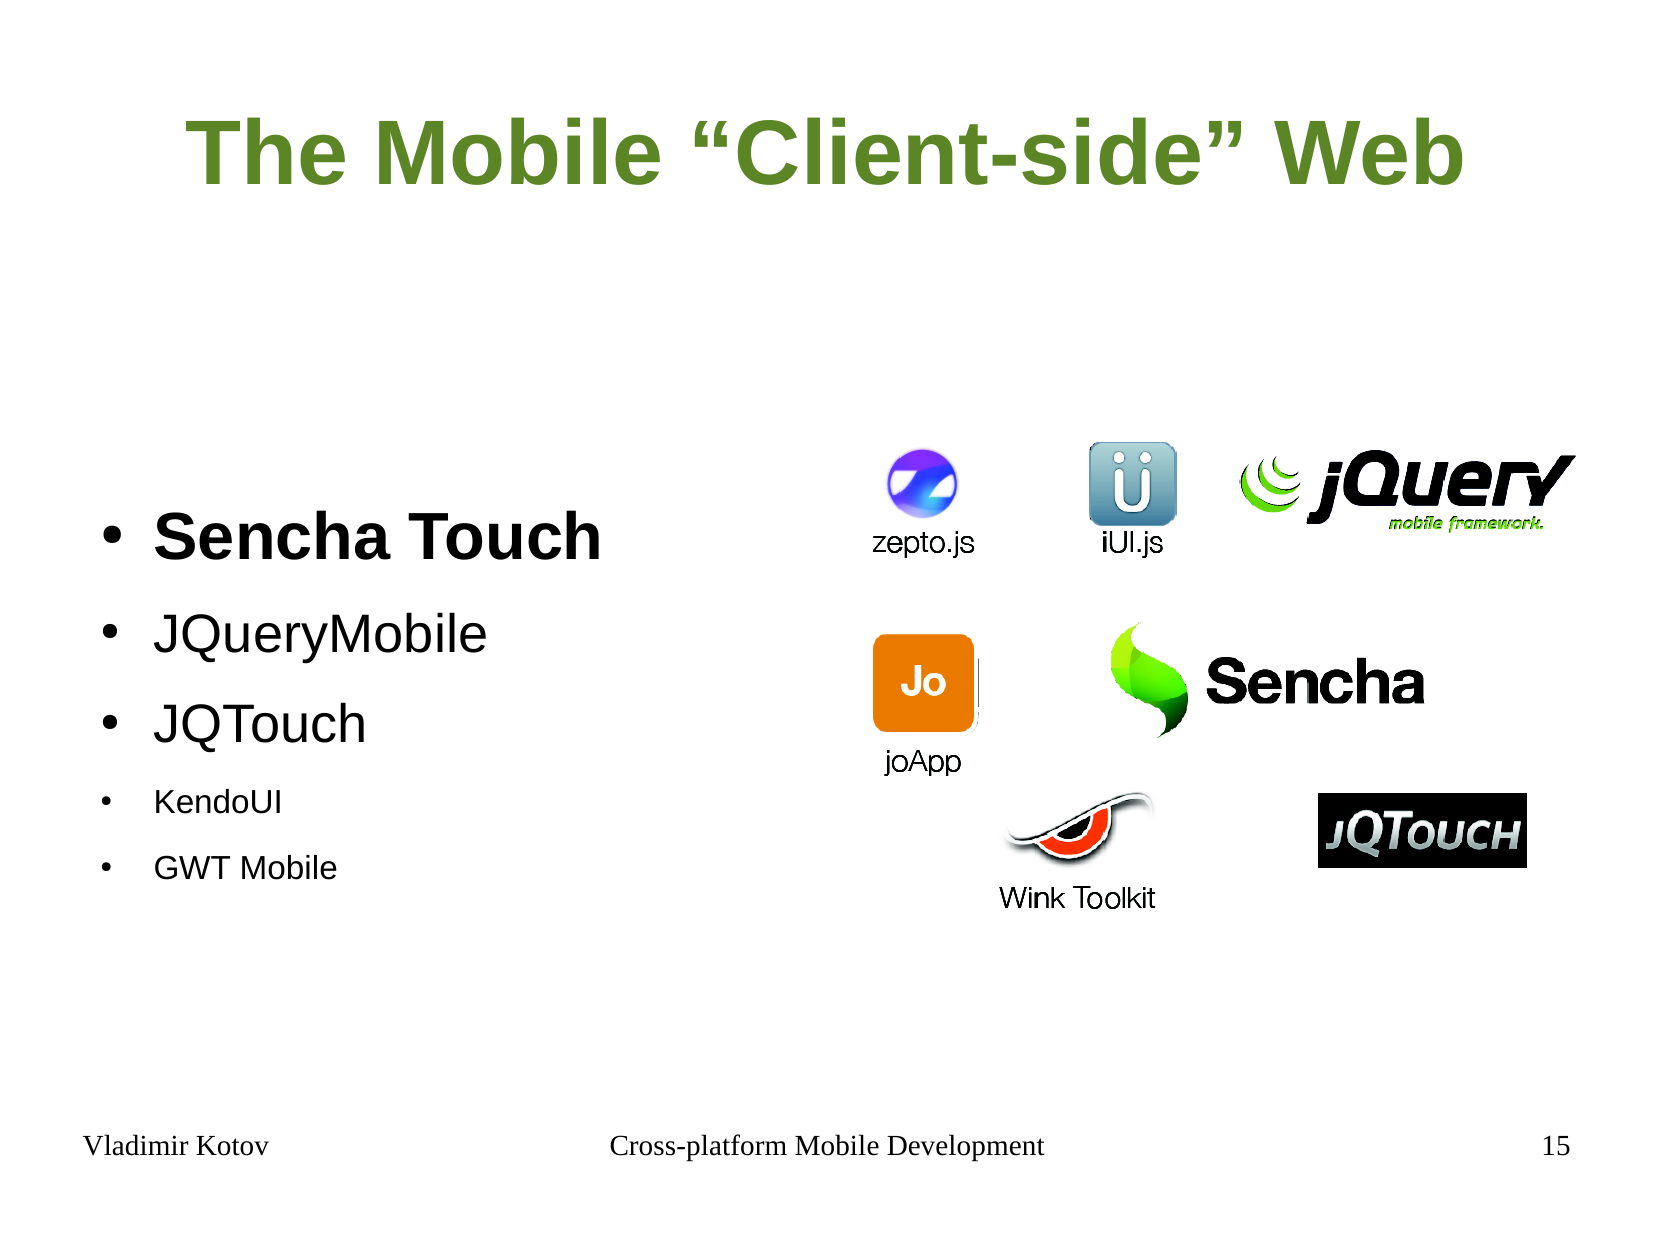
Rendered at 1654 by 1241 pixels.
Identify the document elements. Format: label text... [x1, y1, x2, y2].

title The Mobile “Client-side” Web [82, 49, 1571, 257]
list Sencha Touch JQueryMobile JQTouch KendoUI GWT Mobile [82, 290, 809, 1109]
picture [833, 426, 1580, 912]
